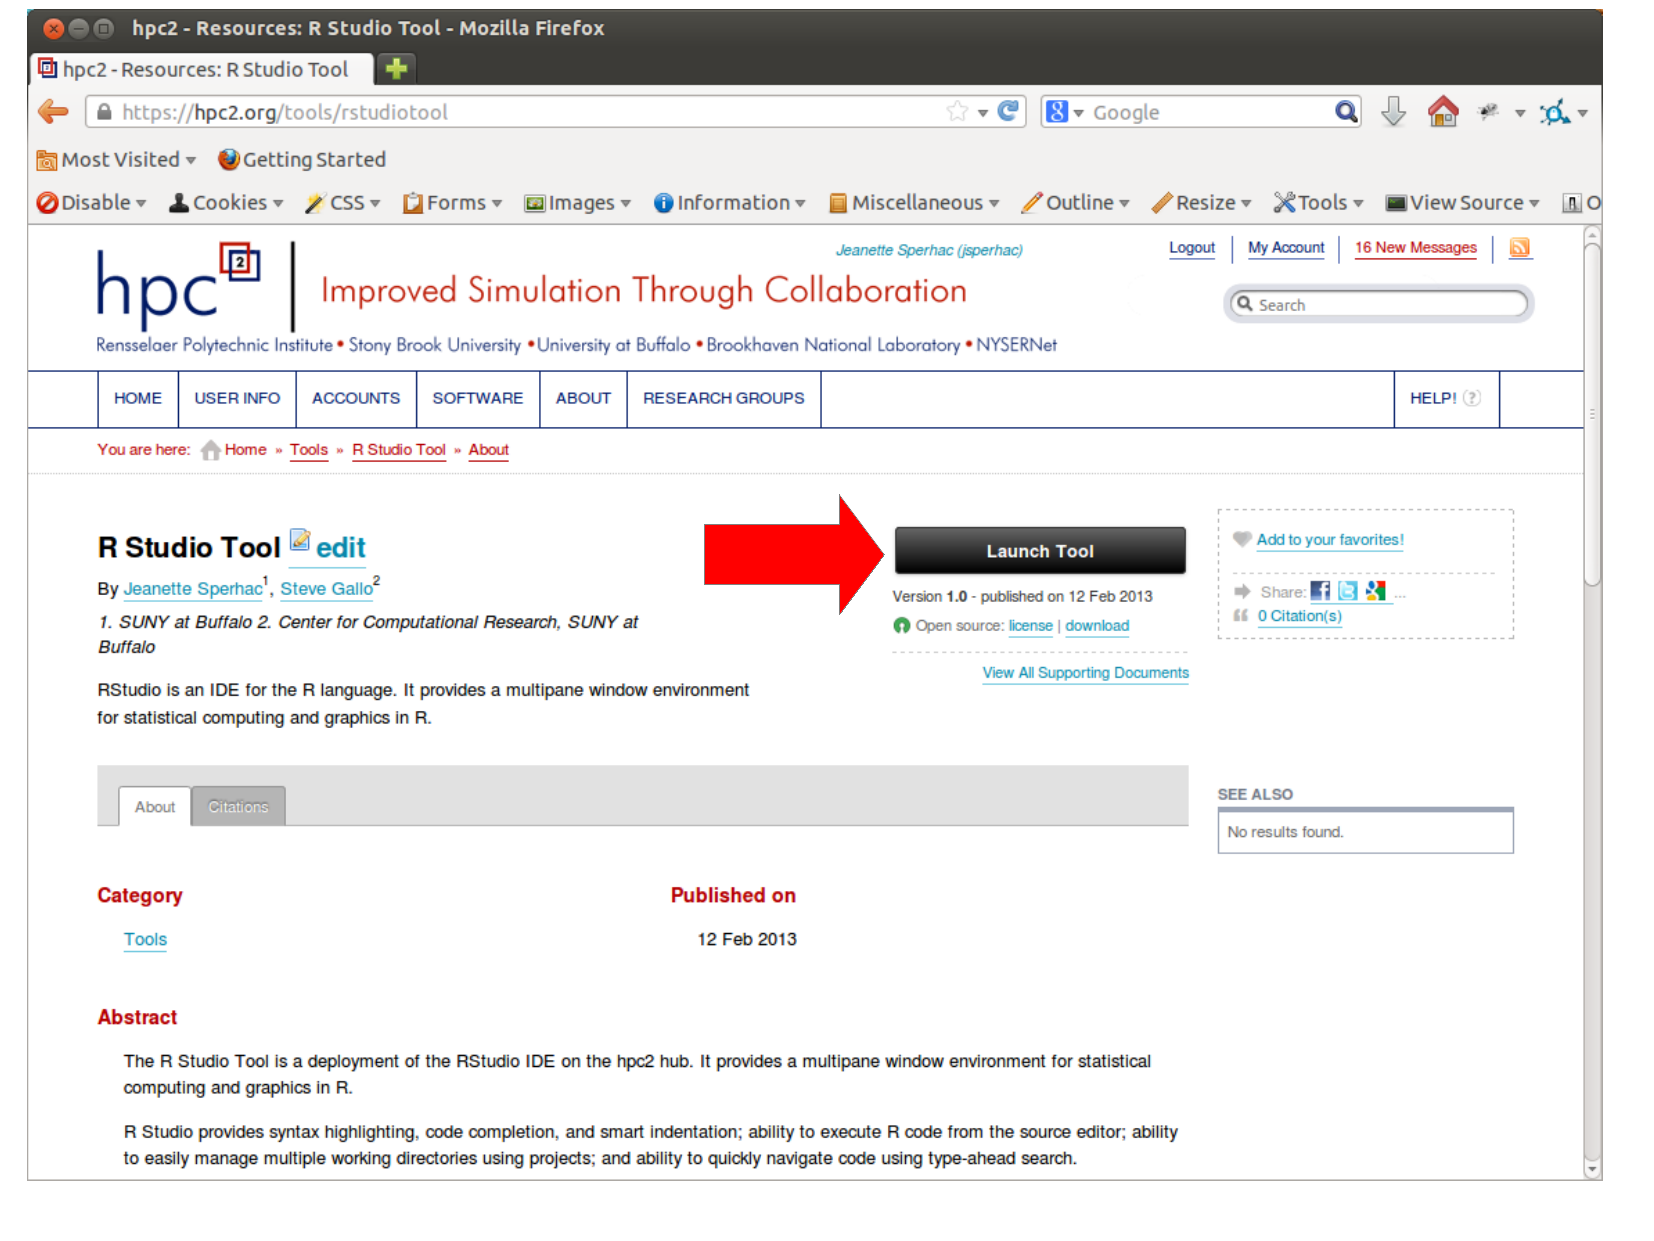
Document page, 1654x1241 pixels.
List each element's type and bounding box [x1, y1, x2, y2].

picture [27, 9, 1603, 1181]
text_box [704, 494, 885, 615]
